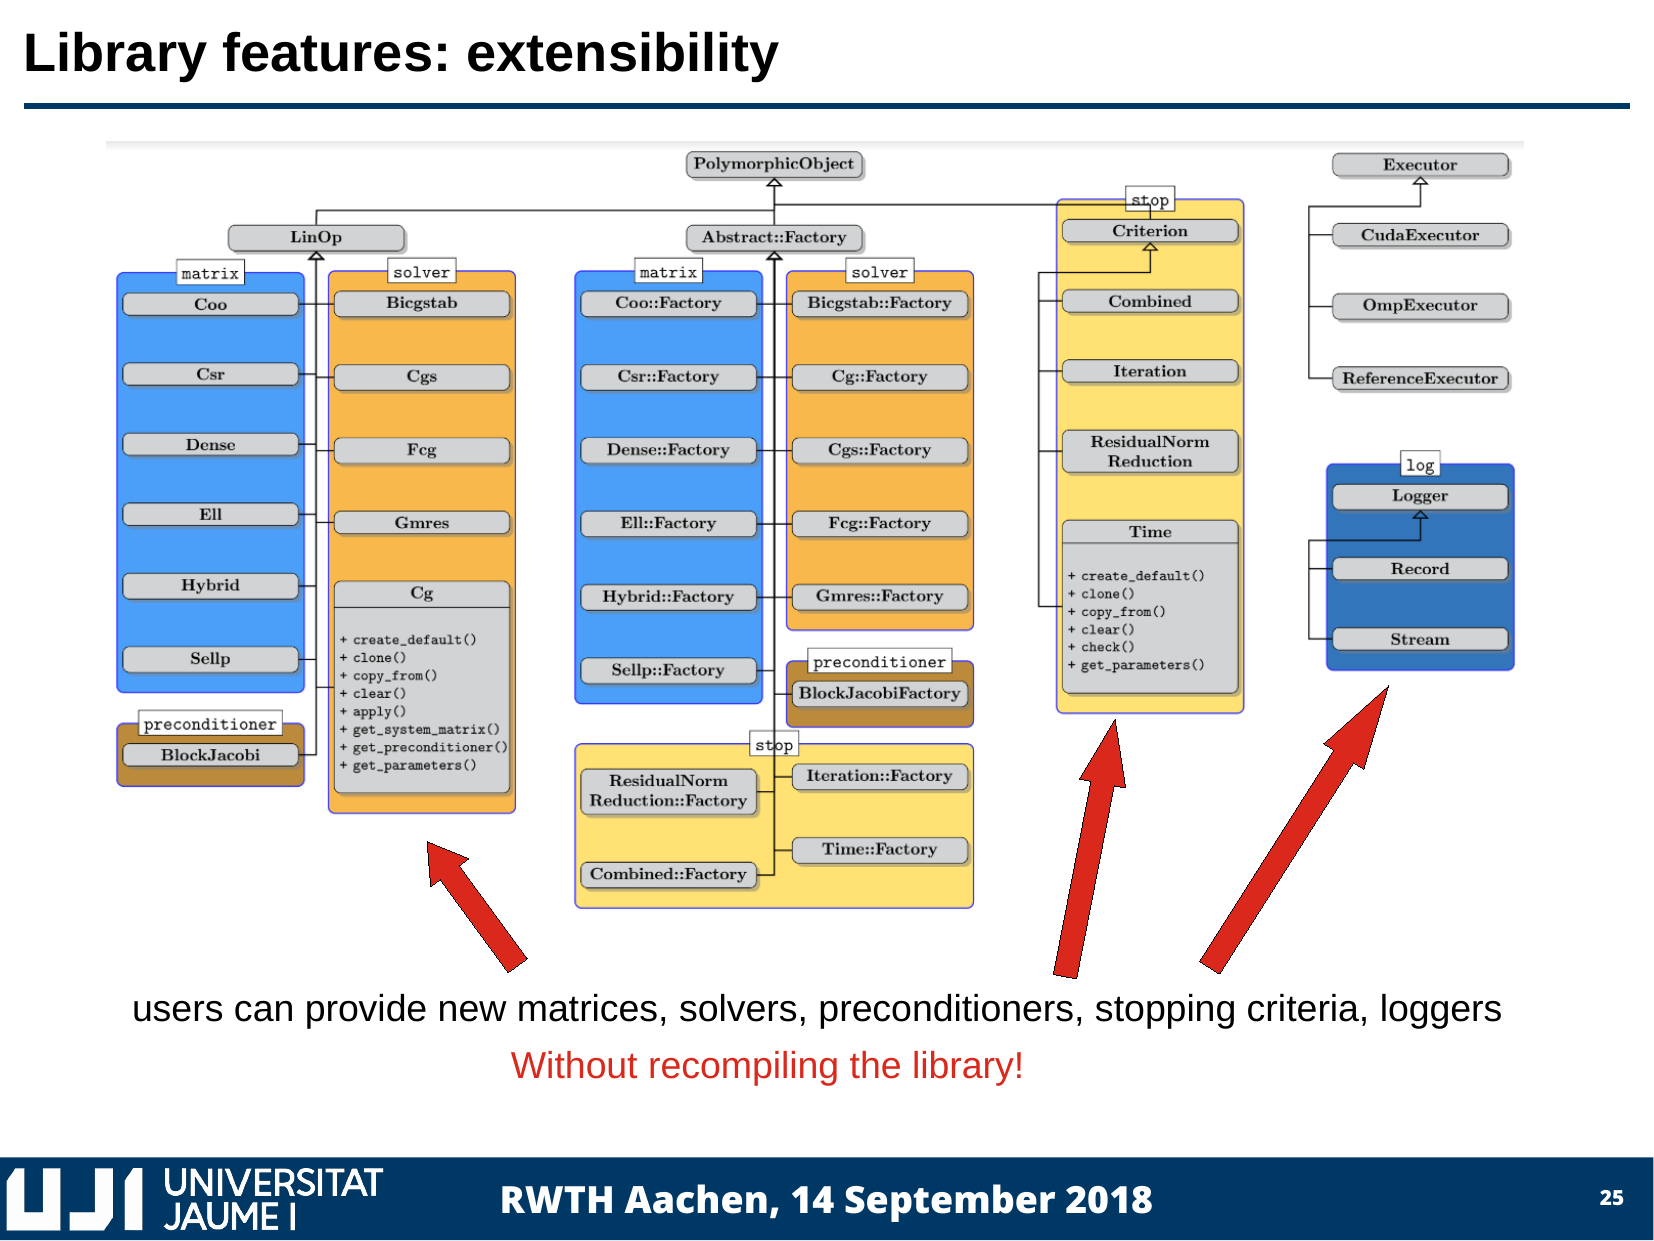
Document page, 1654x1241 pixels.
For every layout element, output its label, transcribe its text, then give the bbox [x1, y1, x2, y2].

picture [0, 1158, 390, 1241]
picture [106, 141, 1524, 914]
text_box [1053, 719, 1126, 979]
title Library features: extensibility [23, 0, 1630, 107]
text_box Without recompiling the library! [496, 1037, 1040, 1094]
text_box [1199, 685, 1389, 974]
text_box [427, 841, 528, 973]
text_box users can provide new matrices, solvers, preconditioners, stopping criteria, loggers [117, 980, 1518, 1038]
